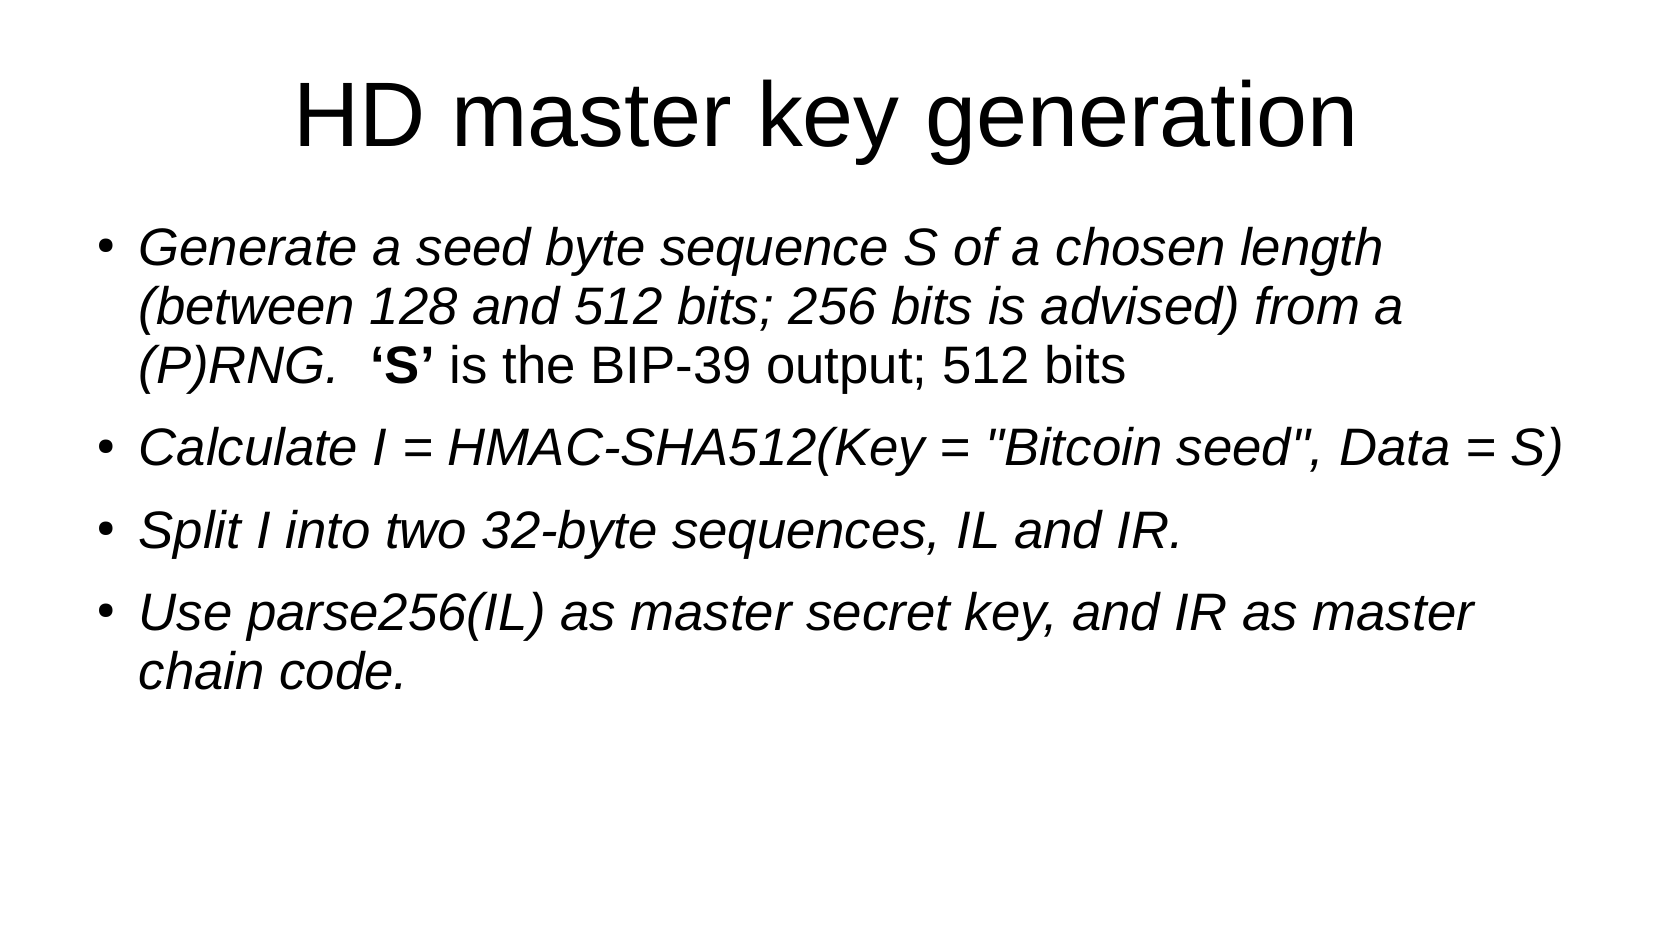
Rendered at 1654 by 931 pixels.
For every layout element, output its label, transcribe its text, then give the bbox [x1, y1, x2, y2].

list Generate a seed byte sequence S of a chosen length (between 128 and 512 bits; 256 bits is advised) from a (P)RNG. ‘S’ is the BIP-39 output; 512 bits Calculate I = HMAC-SHA512(Key = "Bitcoin seed", Data = S) Split I into two 32-byte sequences, IL and IR. Use parse256(IL) as master secret key, and IR as master chain code. [82, 217, 1571, 758]
title HD master key generation [82, 37, 1571, 193]
